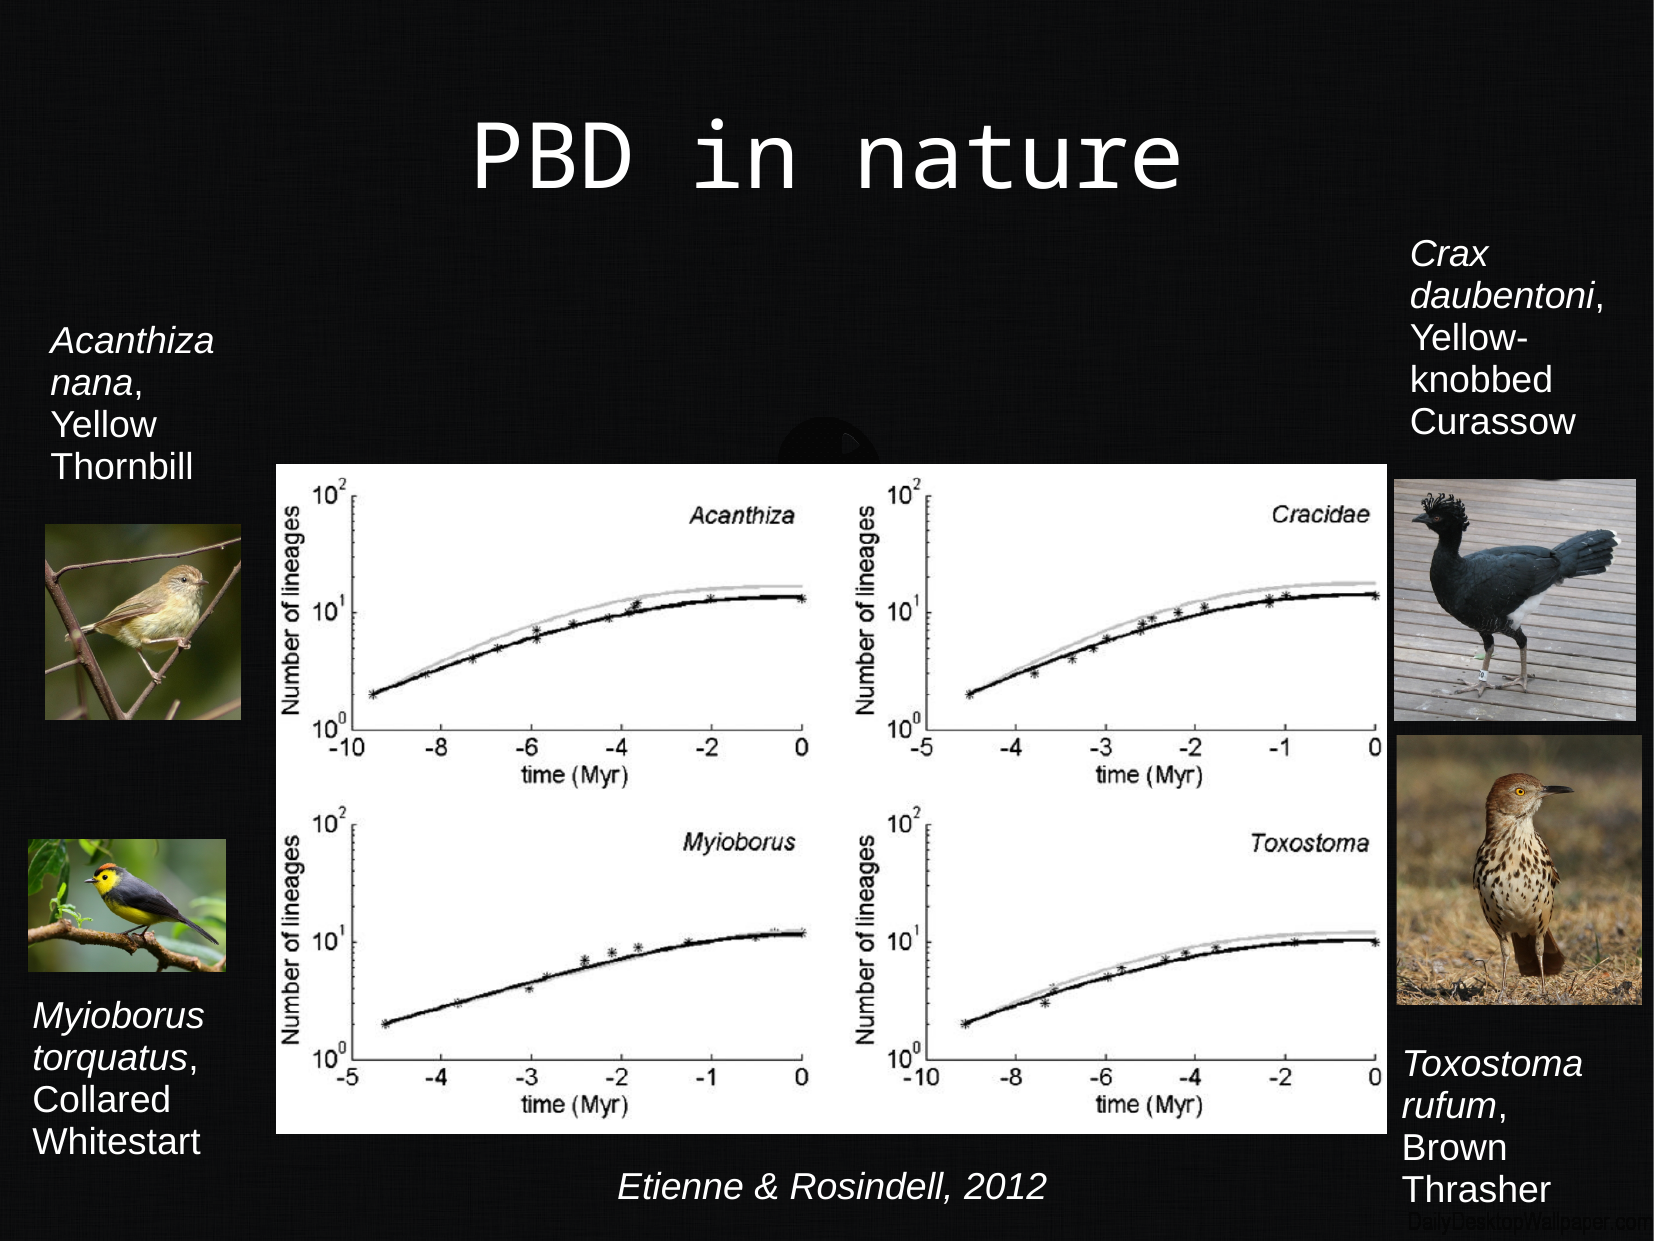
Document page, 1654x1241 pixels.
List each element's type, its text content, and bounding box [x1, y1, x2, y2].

text_box Crax daubentoni, Yellow- knobbed Curassow [1395, 225, 1636, 451]
title PBD in nature [82, 49, 1571, 257]
text_box Acanthiza nana, Yellow Thornbill [35, 312, 241, 496]
text_box Toxostoma rufum, Brown Thrasher [1386, 1034, 1627, 1218]
text_box Myioborus torquatus, Collared Whitestart [17, 987, 265, 1213]
picture [0, 0, 1654, 1241]
text_box Etienne & Rosindell, 2012 [602, 1158, 1190, 1216]
